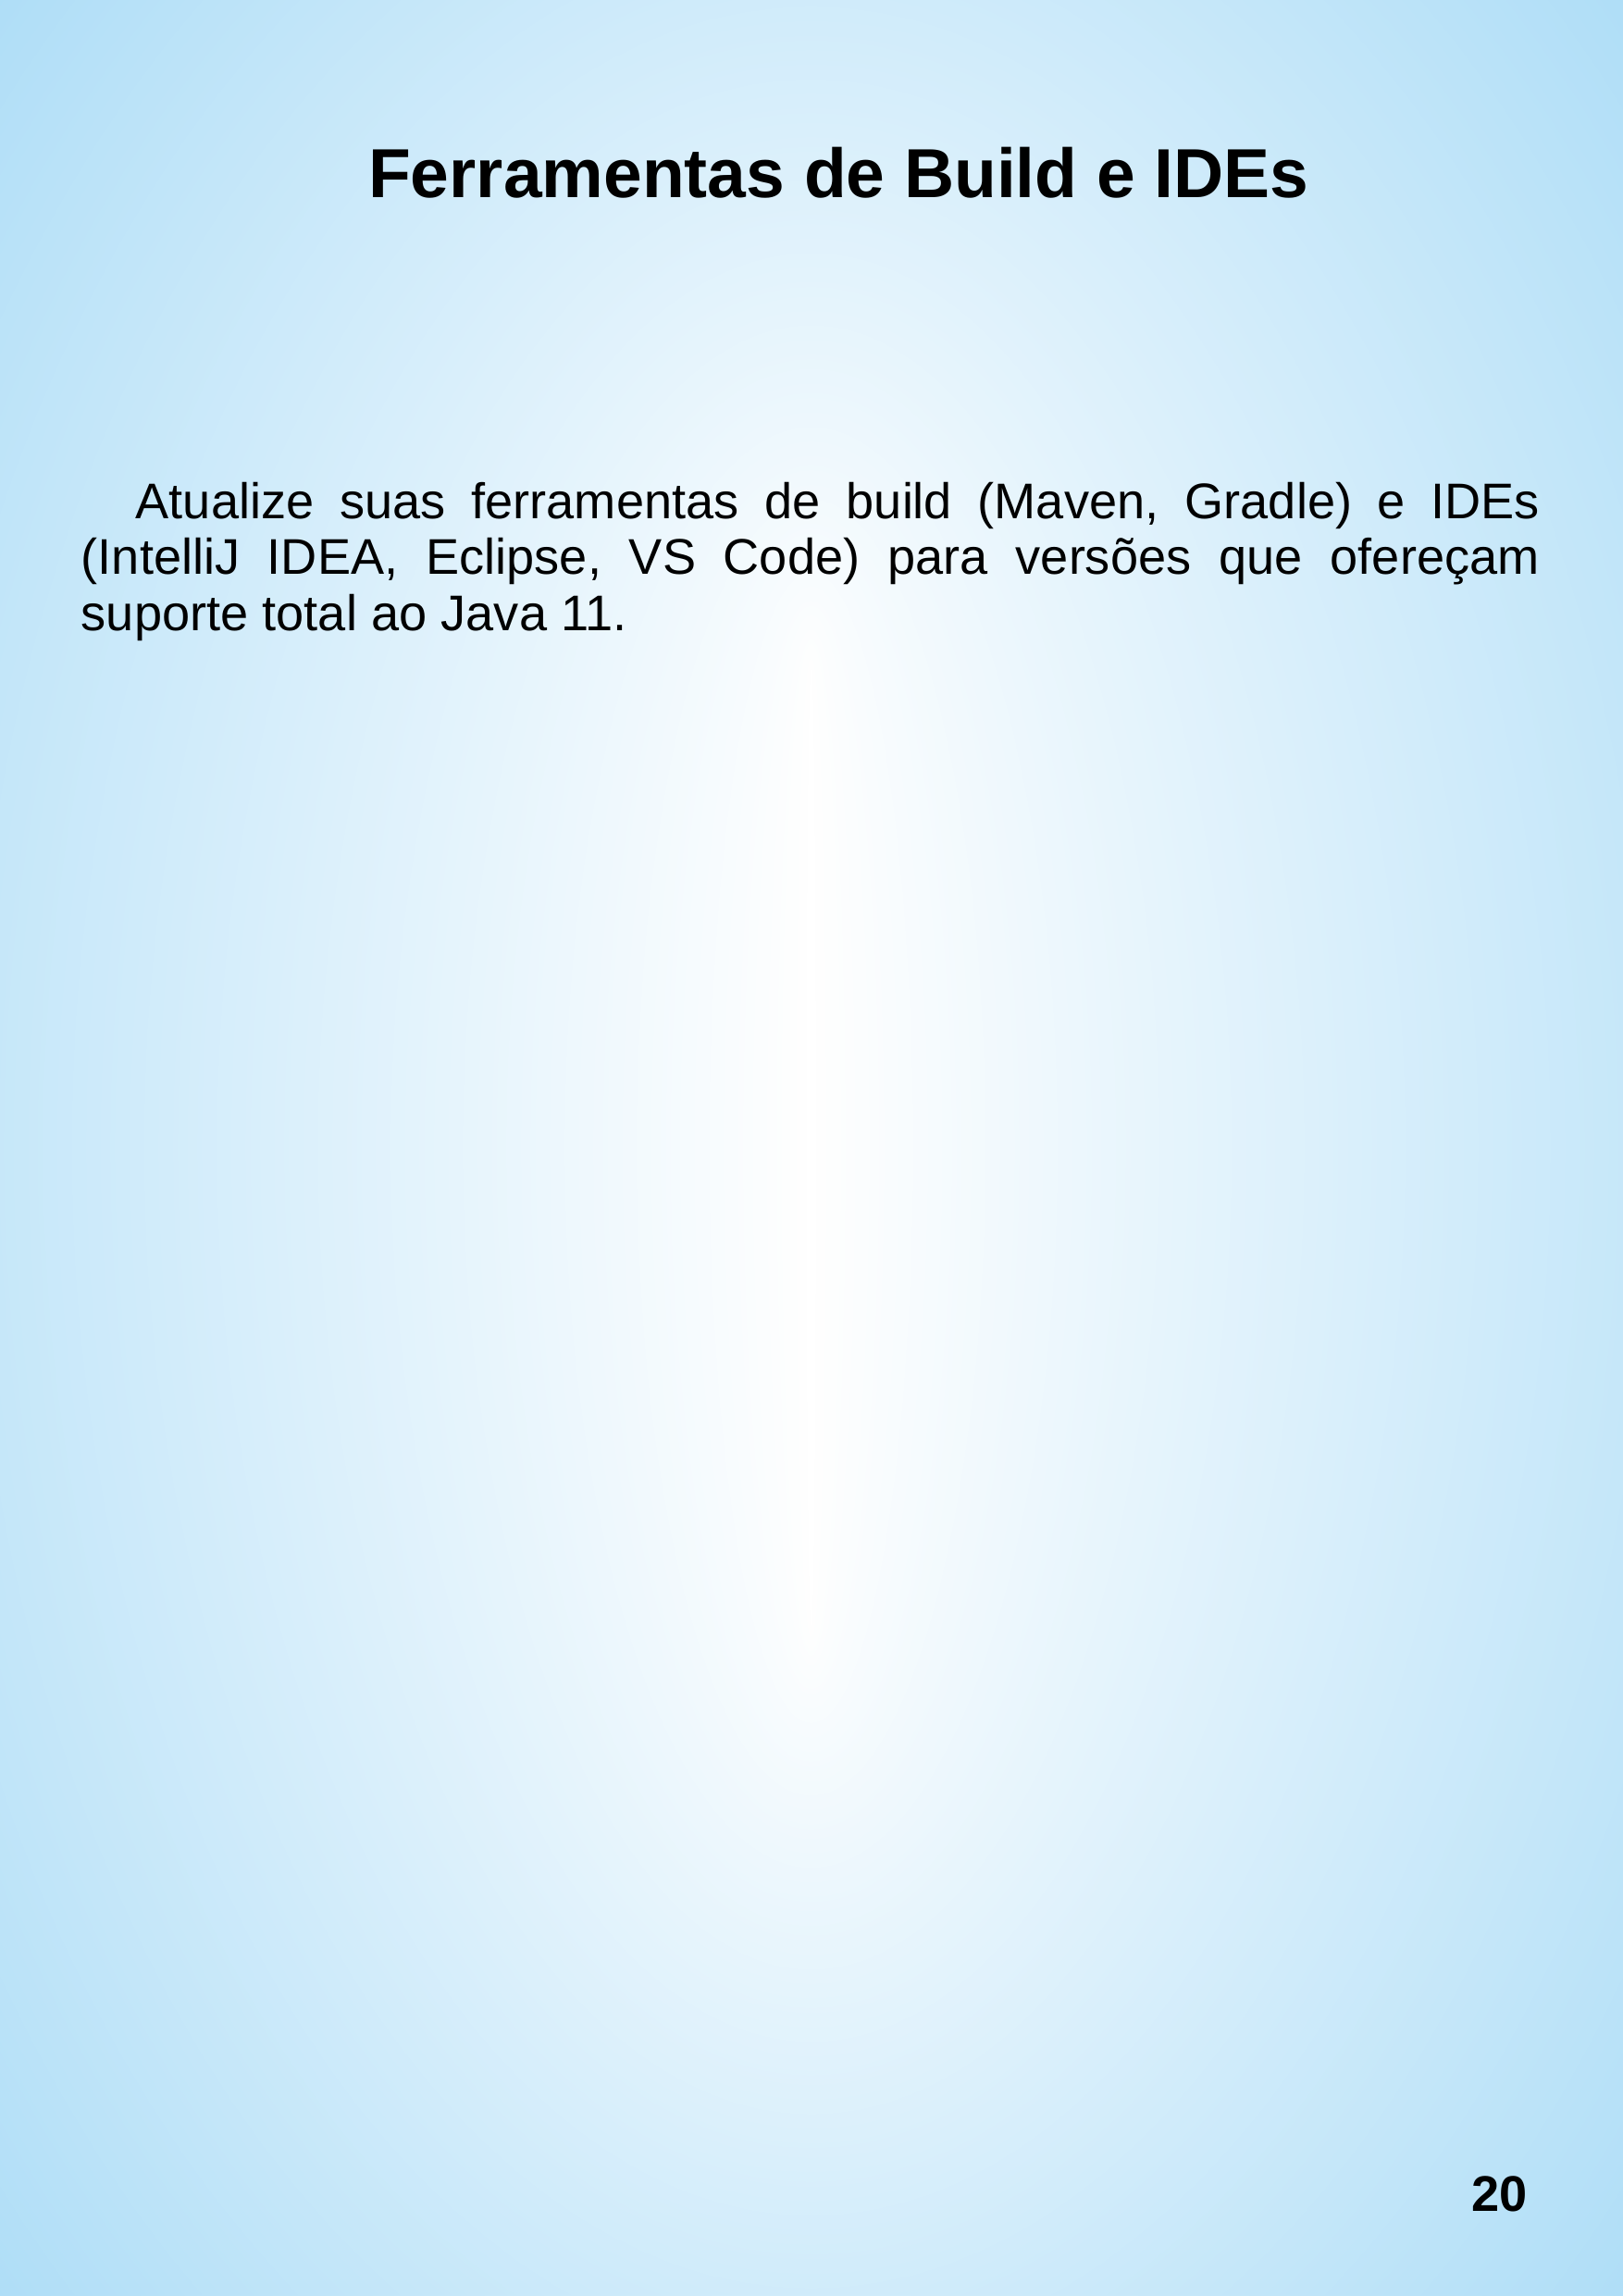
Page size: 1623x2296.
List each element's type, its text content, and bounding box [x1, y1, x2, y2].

title Ferramentas de Build e IDEs [81, 91, 1542, 255]
list Atualize suas ferramentas de build (Maven, Gradle) e IDEs (IntelliJ IDEA, Eclipse, VS Code) para versões que ofereçam suporte total ao Java 11. [81, 255, 1542, 2051]
